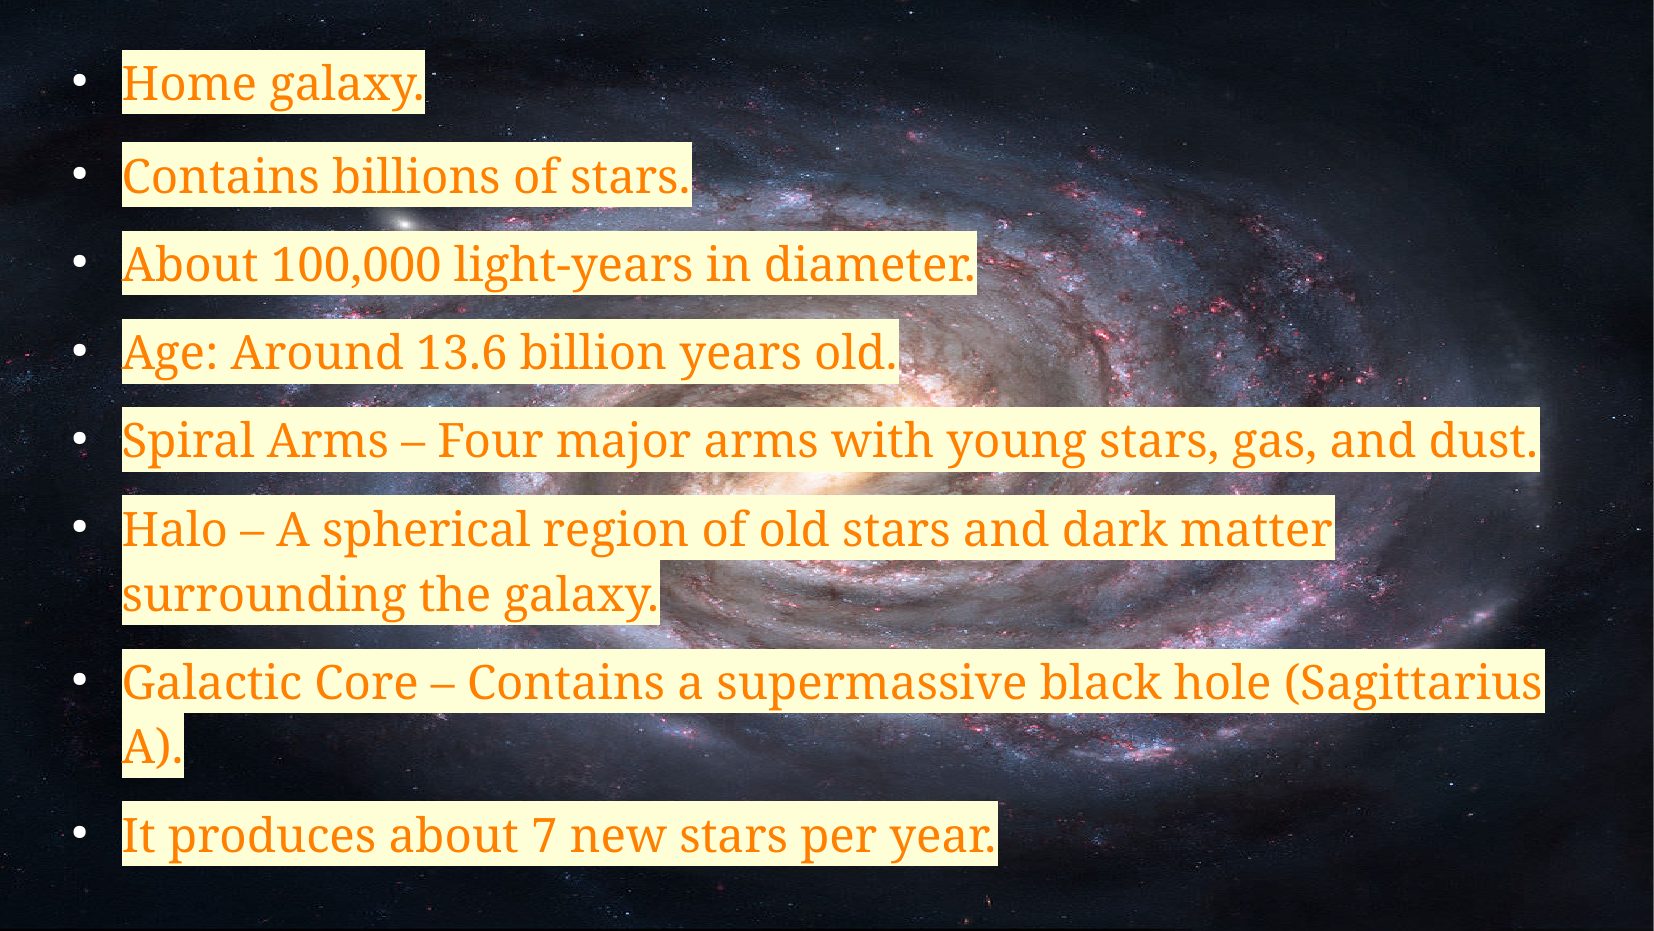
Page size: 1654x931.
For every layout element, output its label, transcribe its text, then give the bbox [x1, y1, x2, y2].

picture [0, 0, 1654, 931]
list Home galaxy. Contains billions of stars. About 100,000 light-years in diameter. Age: Around 13.6 billion years old. Spiral Arms – Four major arms with young stars, gas, and dust. Halo – A spherical region of old stars and dark matter surrounding the galaxy. Galactic Core – Contains a supermassive black hole (Sagittarius A). It produces about 7 new stars per year. [54, 49, 1600, 877]
